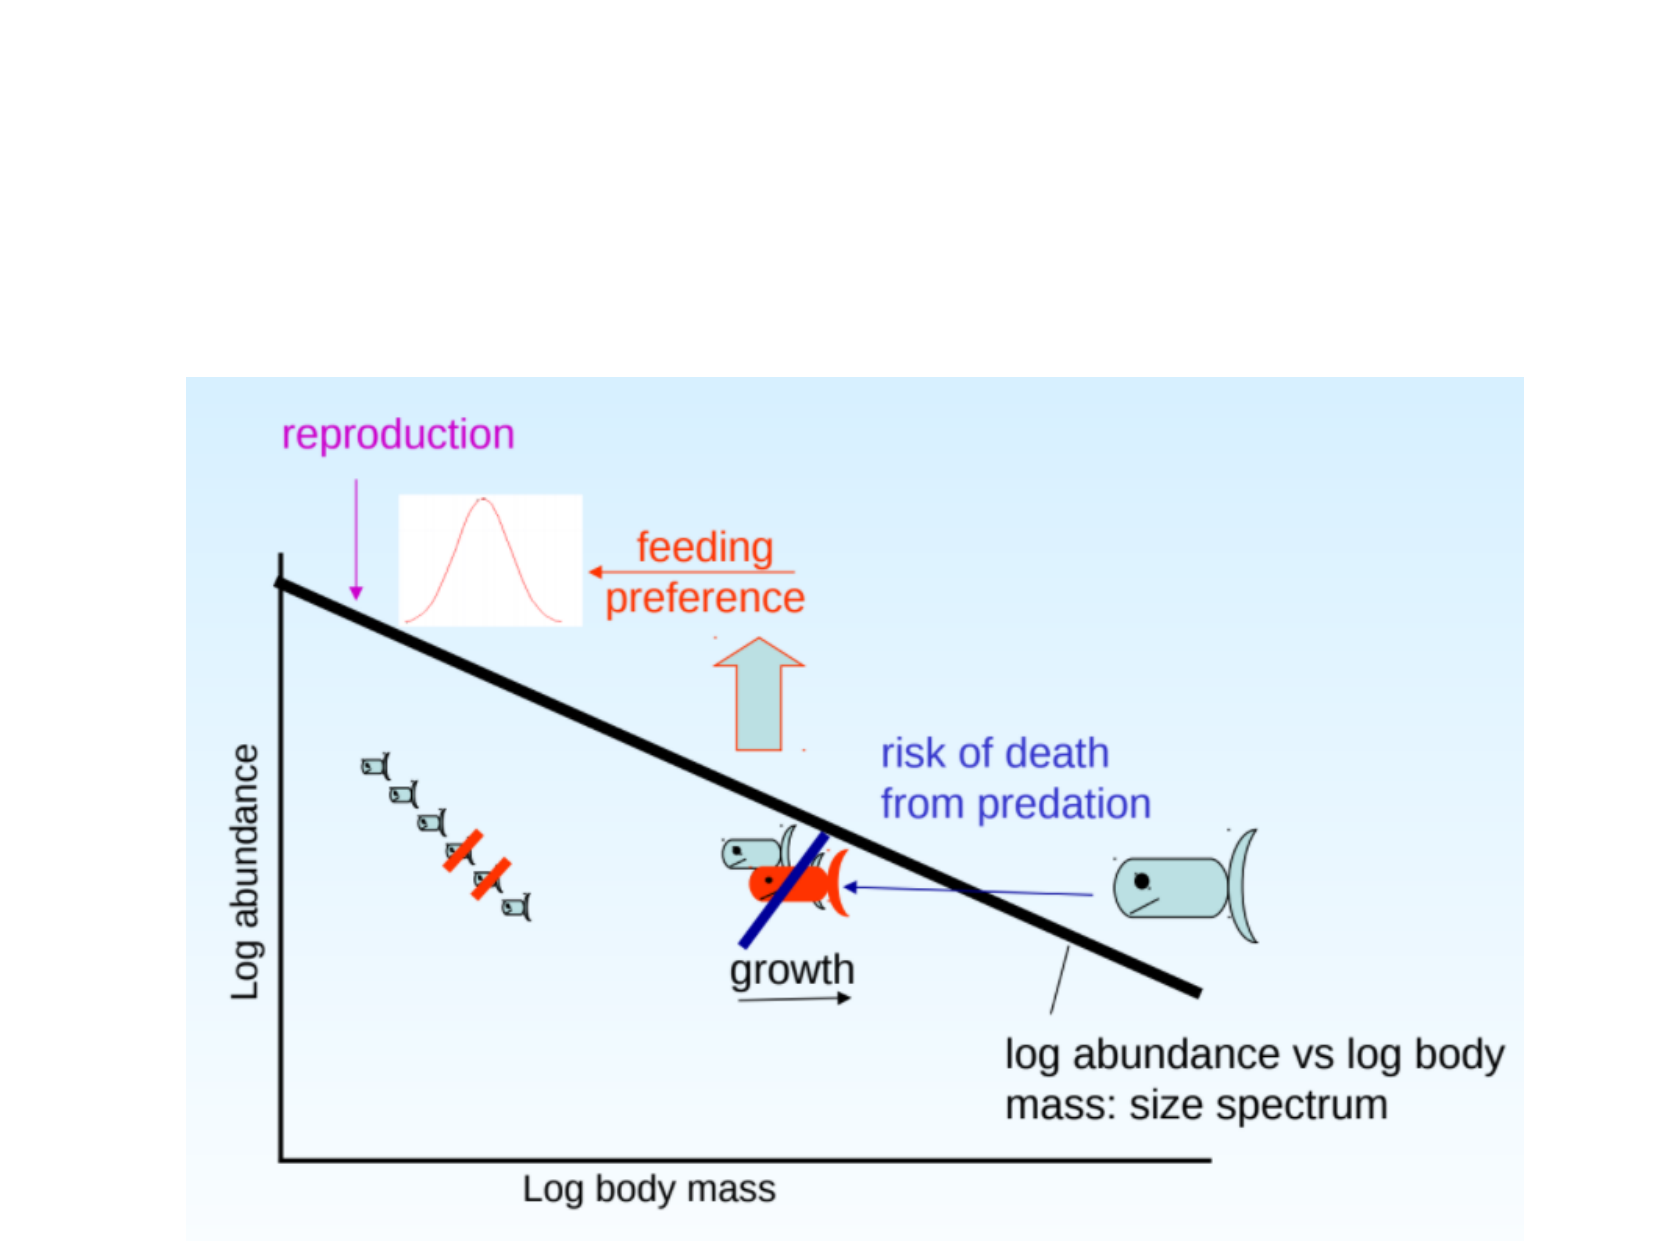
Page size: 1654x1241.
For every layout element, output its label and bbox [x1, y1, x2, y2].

picture [186, 377, 1524, 1241]
